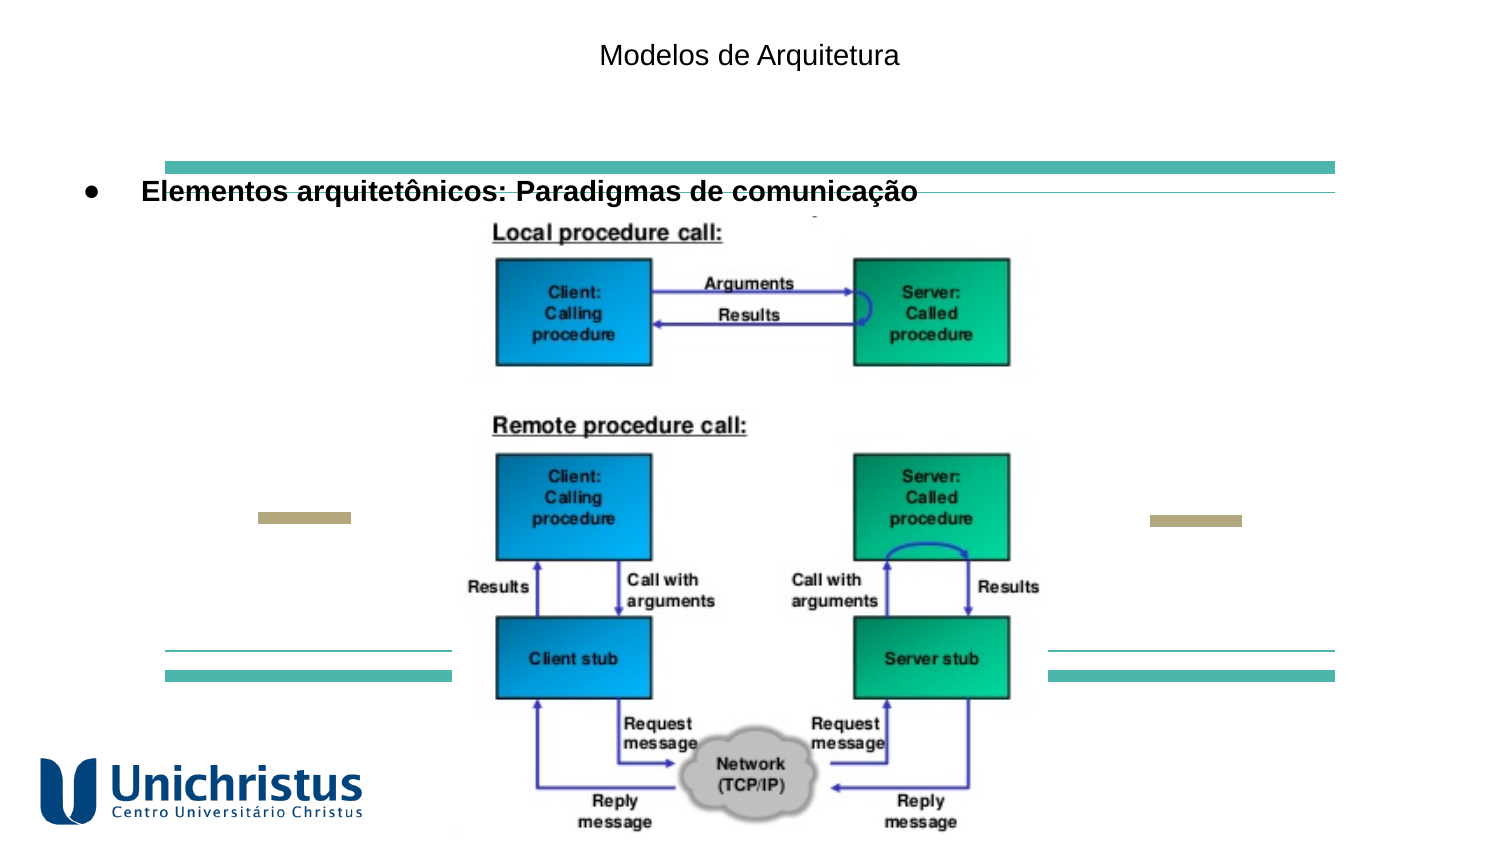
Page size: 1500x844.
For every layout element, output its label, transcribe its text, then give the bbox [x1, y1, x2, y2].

picture [452, 216, 1048, 835]
title Modelos de Arquitetura [51, 20, 1449, 137]
list Elementos arquitetônicos: Paradigmas de comunicação [51, 152, 1449, 750]
picture [35, 754, 367, 827]
